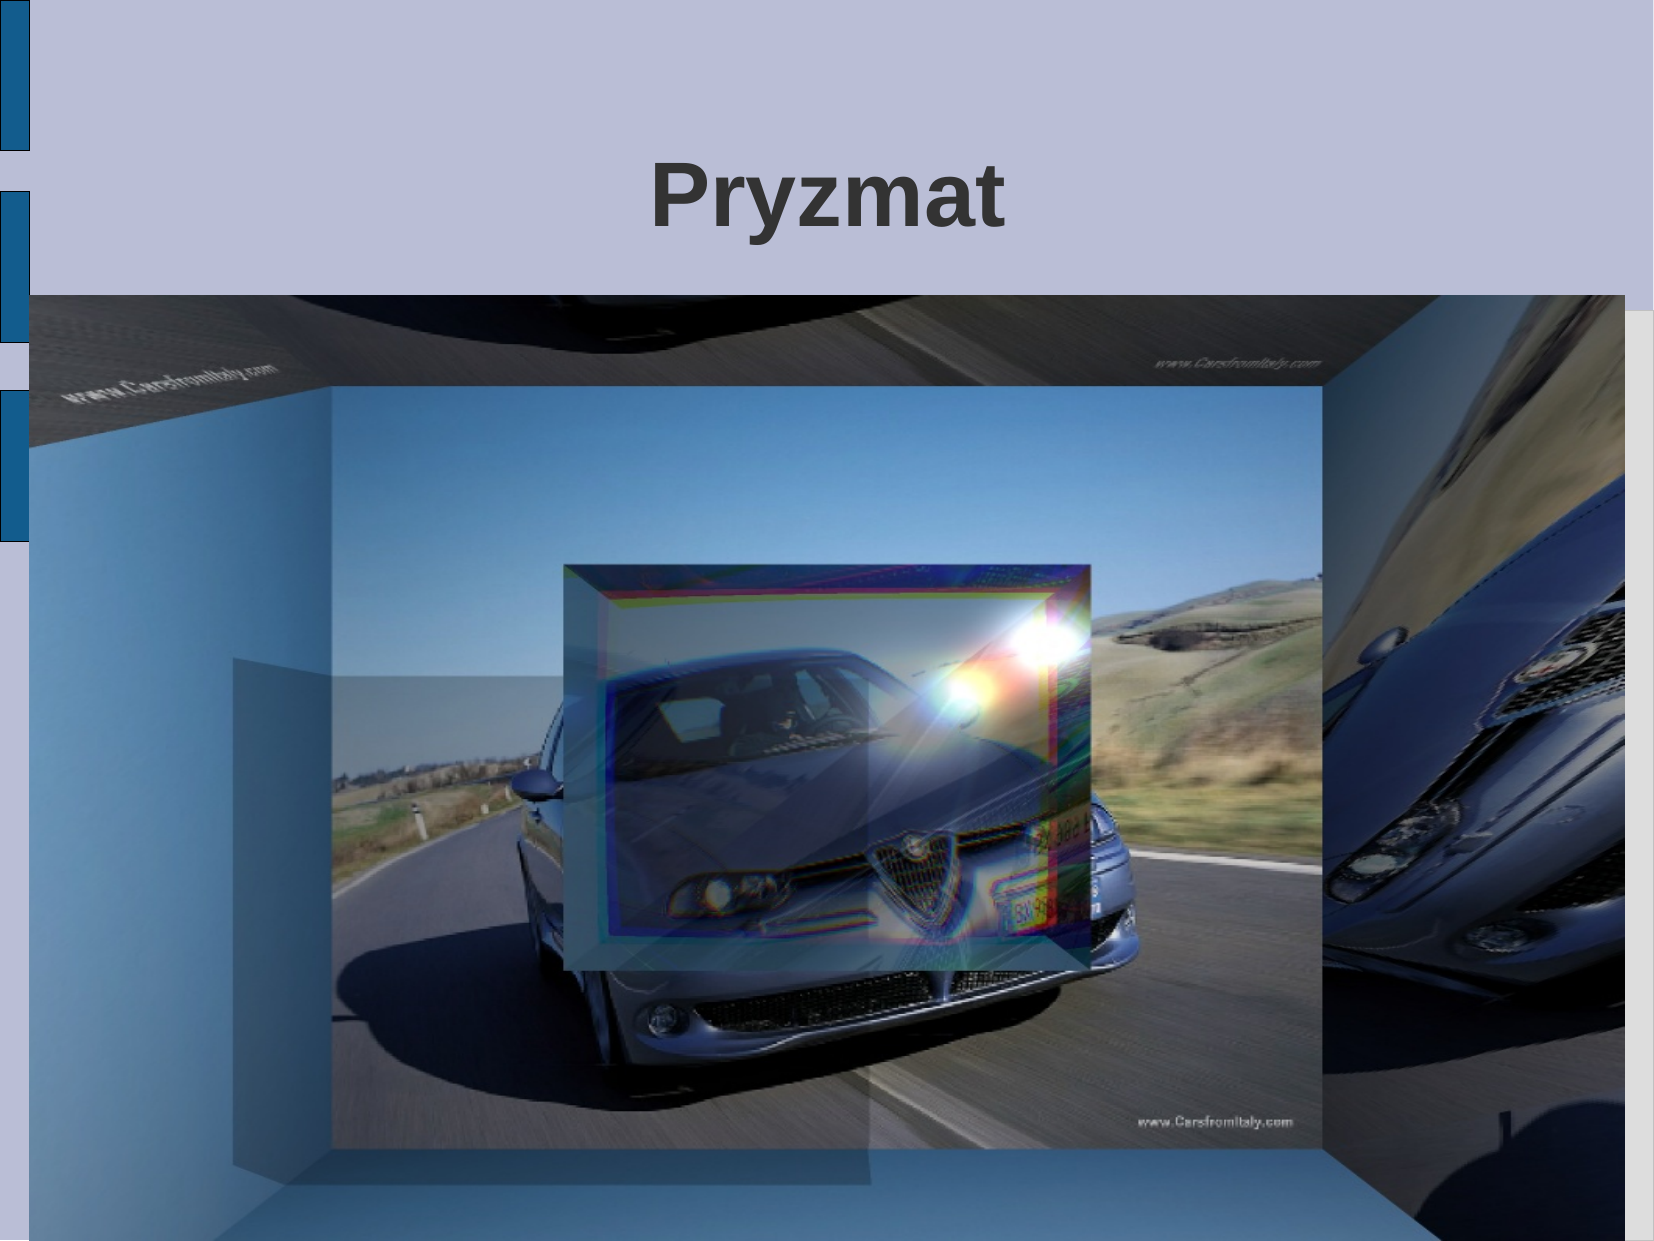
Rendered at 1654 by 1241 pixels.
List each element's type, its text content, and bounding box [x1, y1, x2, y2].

title Pryzmat [121, 91, 1534, 295]
picture [29, 295, 1625, 1241]
